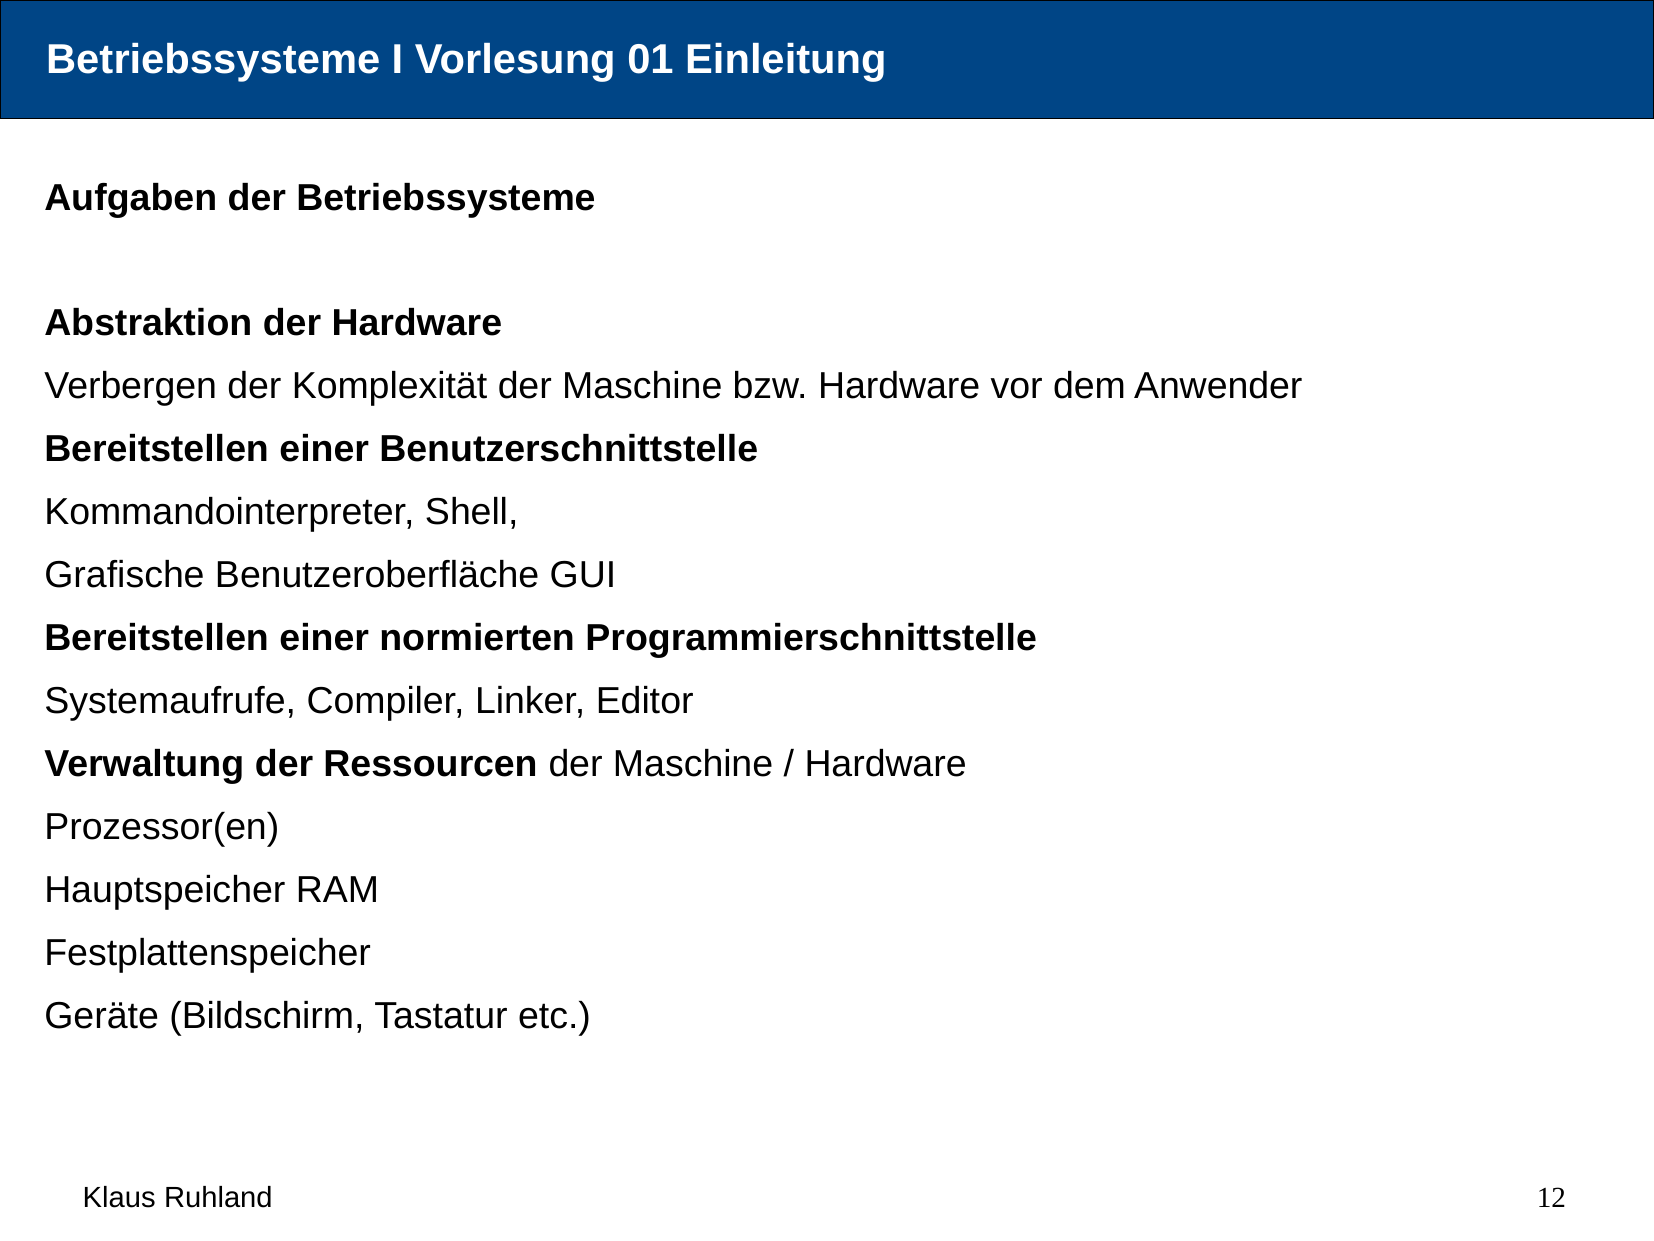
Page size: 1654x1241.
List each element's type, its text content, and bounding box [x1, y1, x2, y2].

text_box Aufgaben der Betriebssysteme Abstraktion der Hardware Verbergen der Komplexität der Maschine bzw. Hardware vor dem Anwender Bereitstellen einer Benutzerschnittstelle Kommandointerpreter, Shell, Grafische Benutzeroberfläche GUI Bereitstellen einer normierten Programmierschnittstelle Systemaufrufe, Compiler, Linker, Editor Verwaltung der Ressourcen der Maschine / Hardware Prozessor(en) Hauptspeicher RAM Festplattenspeicher Geräte (Bildschirm, Tastatur etc.) [29, 147, 1565, 1121]
